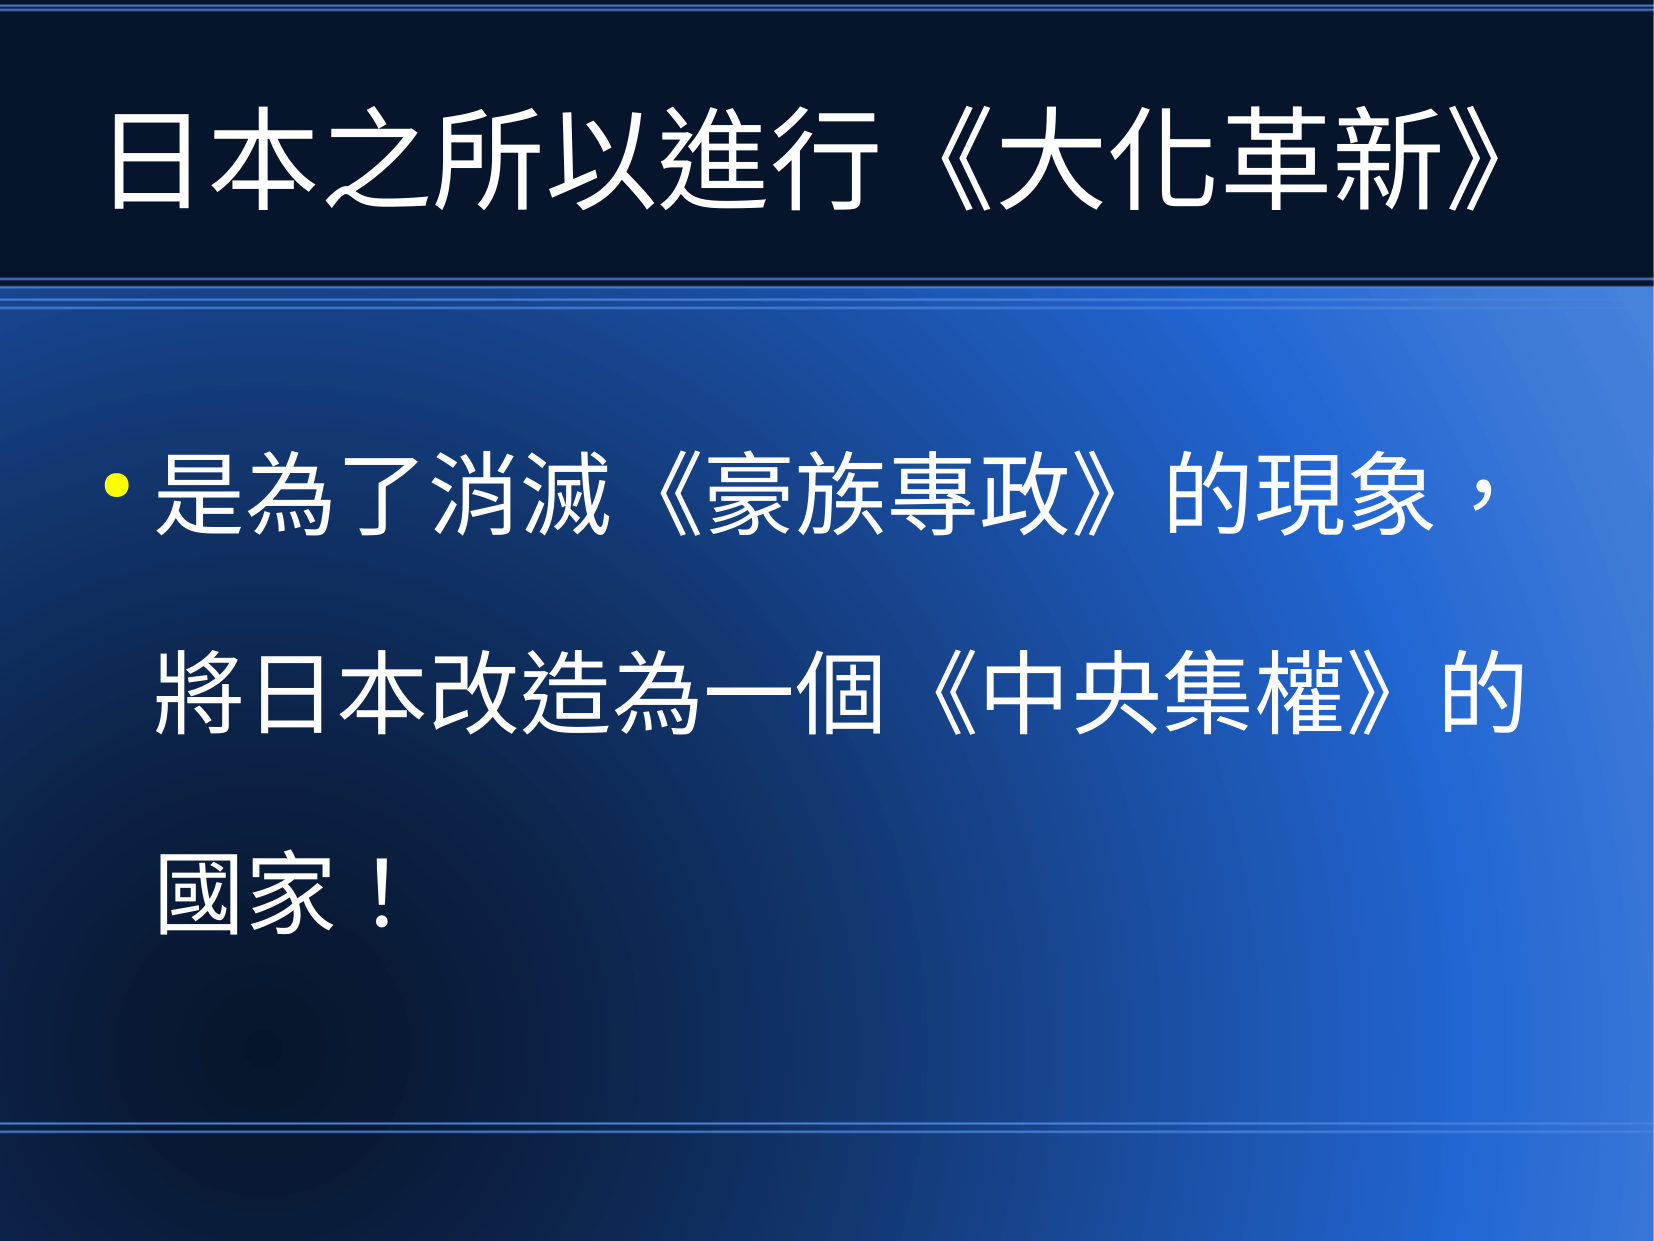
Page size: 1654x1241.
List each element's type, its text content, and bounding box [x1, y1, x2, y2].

list 是為了消滅《豪族專政》的現象，將日本改造為一個《中央集權》的國家！ [82, 355, 1571, 1241]
picture [0, 0, 1654, 1241]
title 日本之所以進行《大化革新》 [82, 49, 1571, 257]
